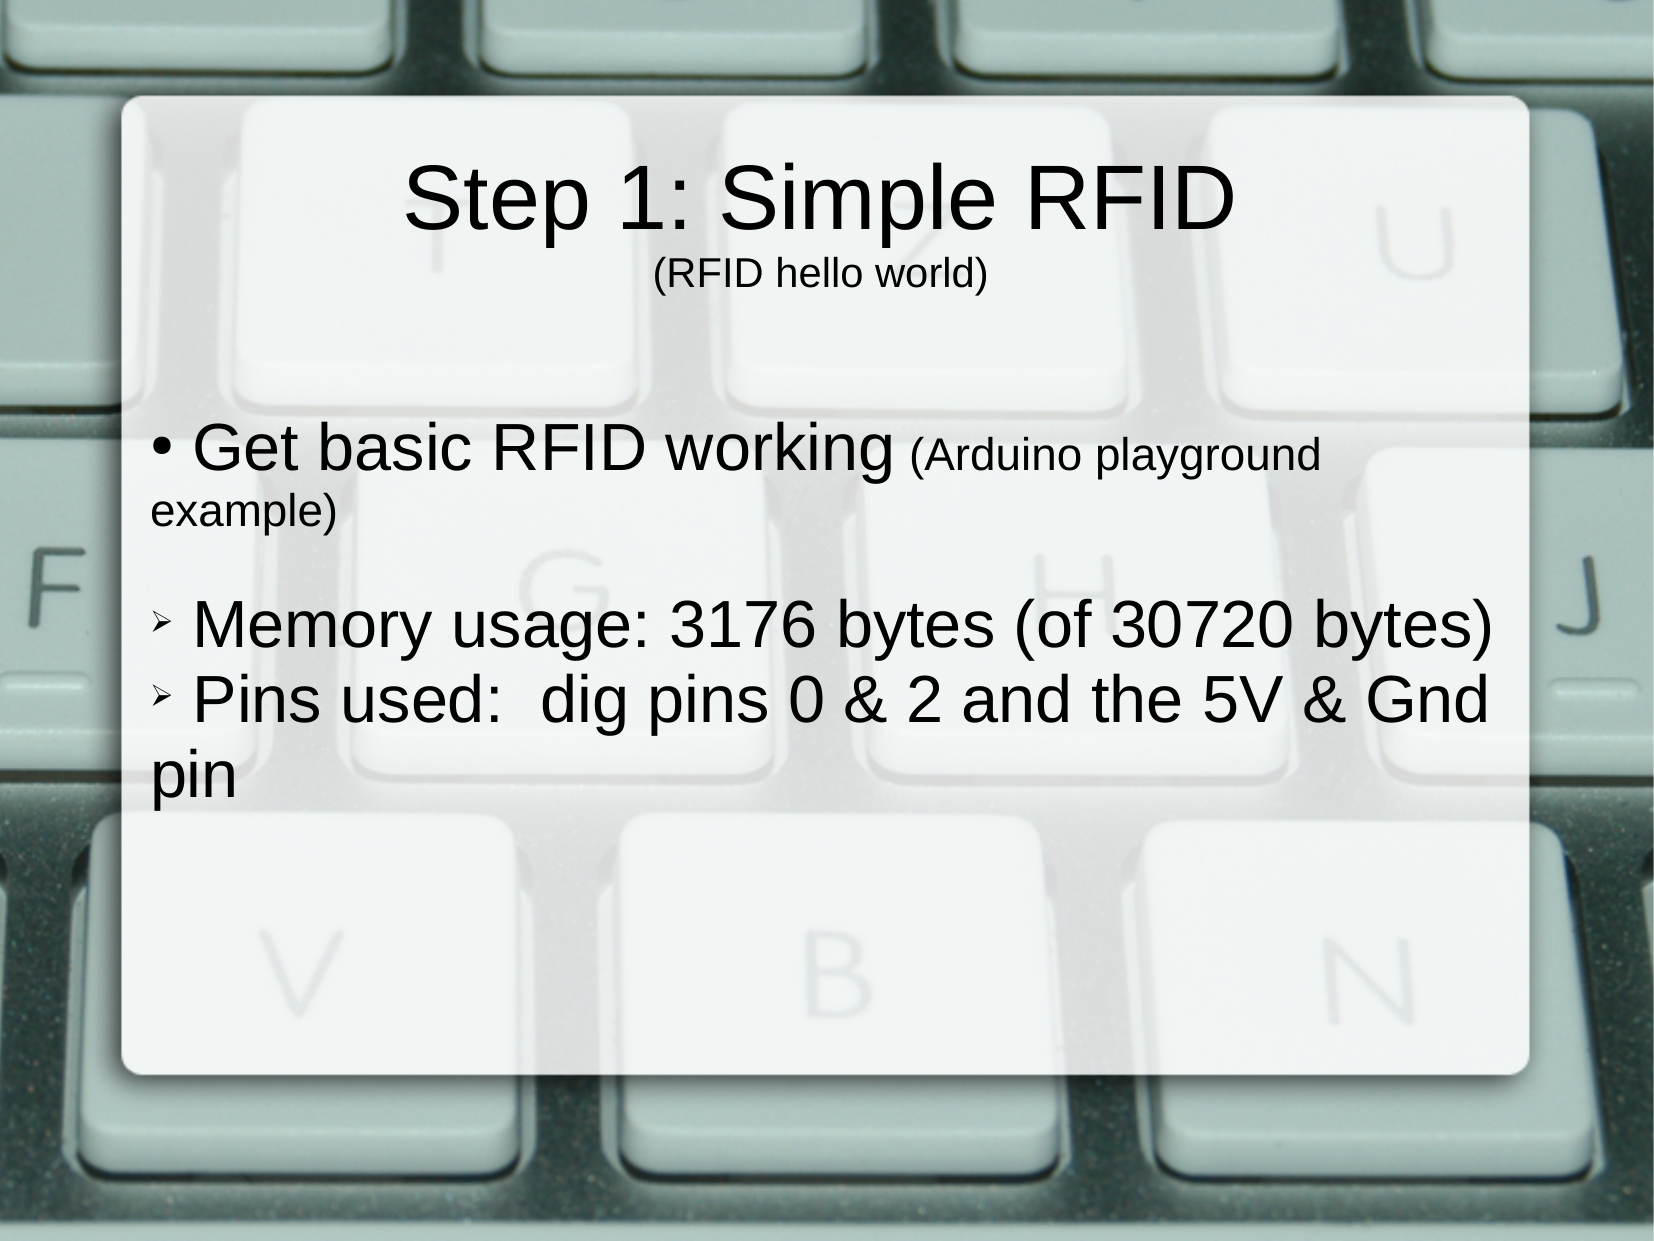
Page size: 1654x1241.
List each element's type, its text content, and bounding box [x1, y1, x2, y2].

title Step 1: Simple RFID (RFID hello world) [135, 125, 1506, 318]
picture [0, 0, 1654, 1241]
subtitle Get basic RFID working (Arduino playground example) Memory usage: 3176 bytes (of 30720 bytes) Pins used: dig pins 0 & 2 and the 5V & Gnd pin [150, 322, 1509, 901]
